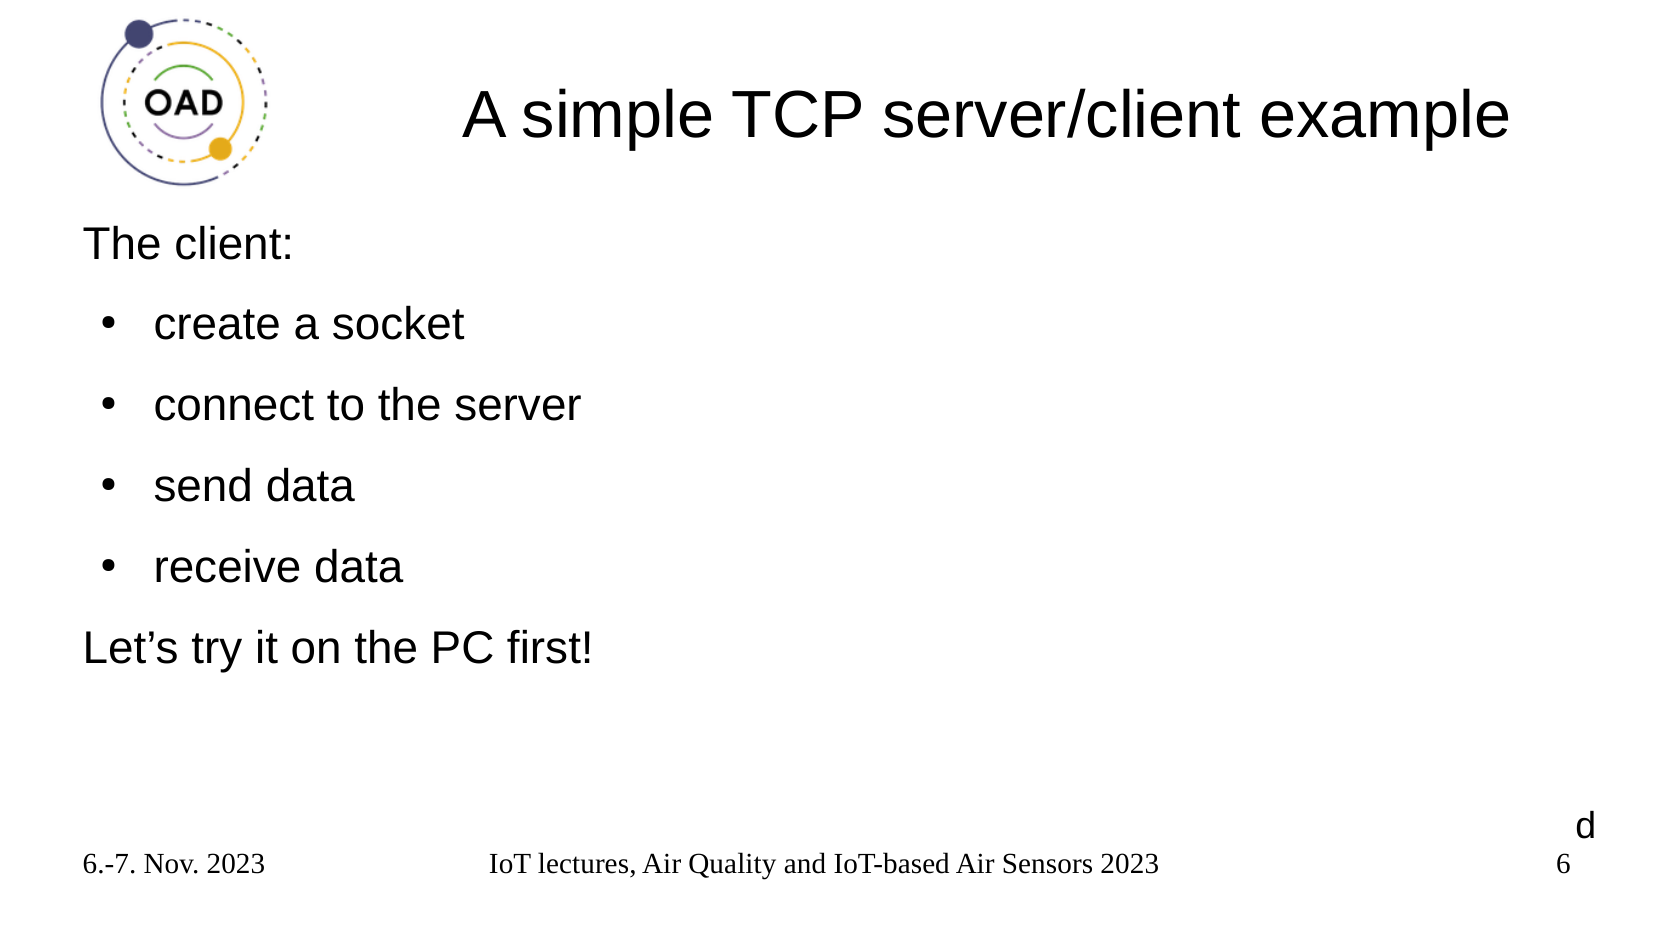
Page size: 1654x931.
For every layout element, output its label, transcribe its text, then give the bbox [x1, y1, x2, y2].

text_box d [1560, 797, 1612, 855]
picture [59, 4, 303, 207]
list The client: create a socket connect to the server send data receive data Let’s try it on the PC first! [82, 217, 1571, 758]
title A simple TCP server/client example [403, 37, 1571, 193]
